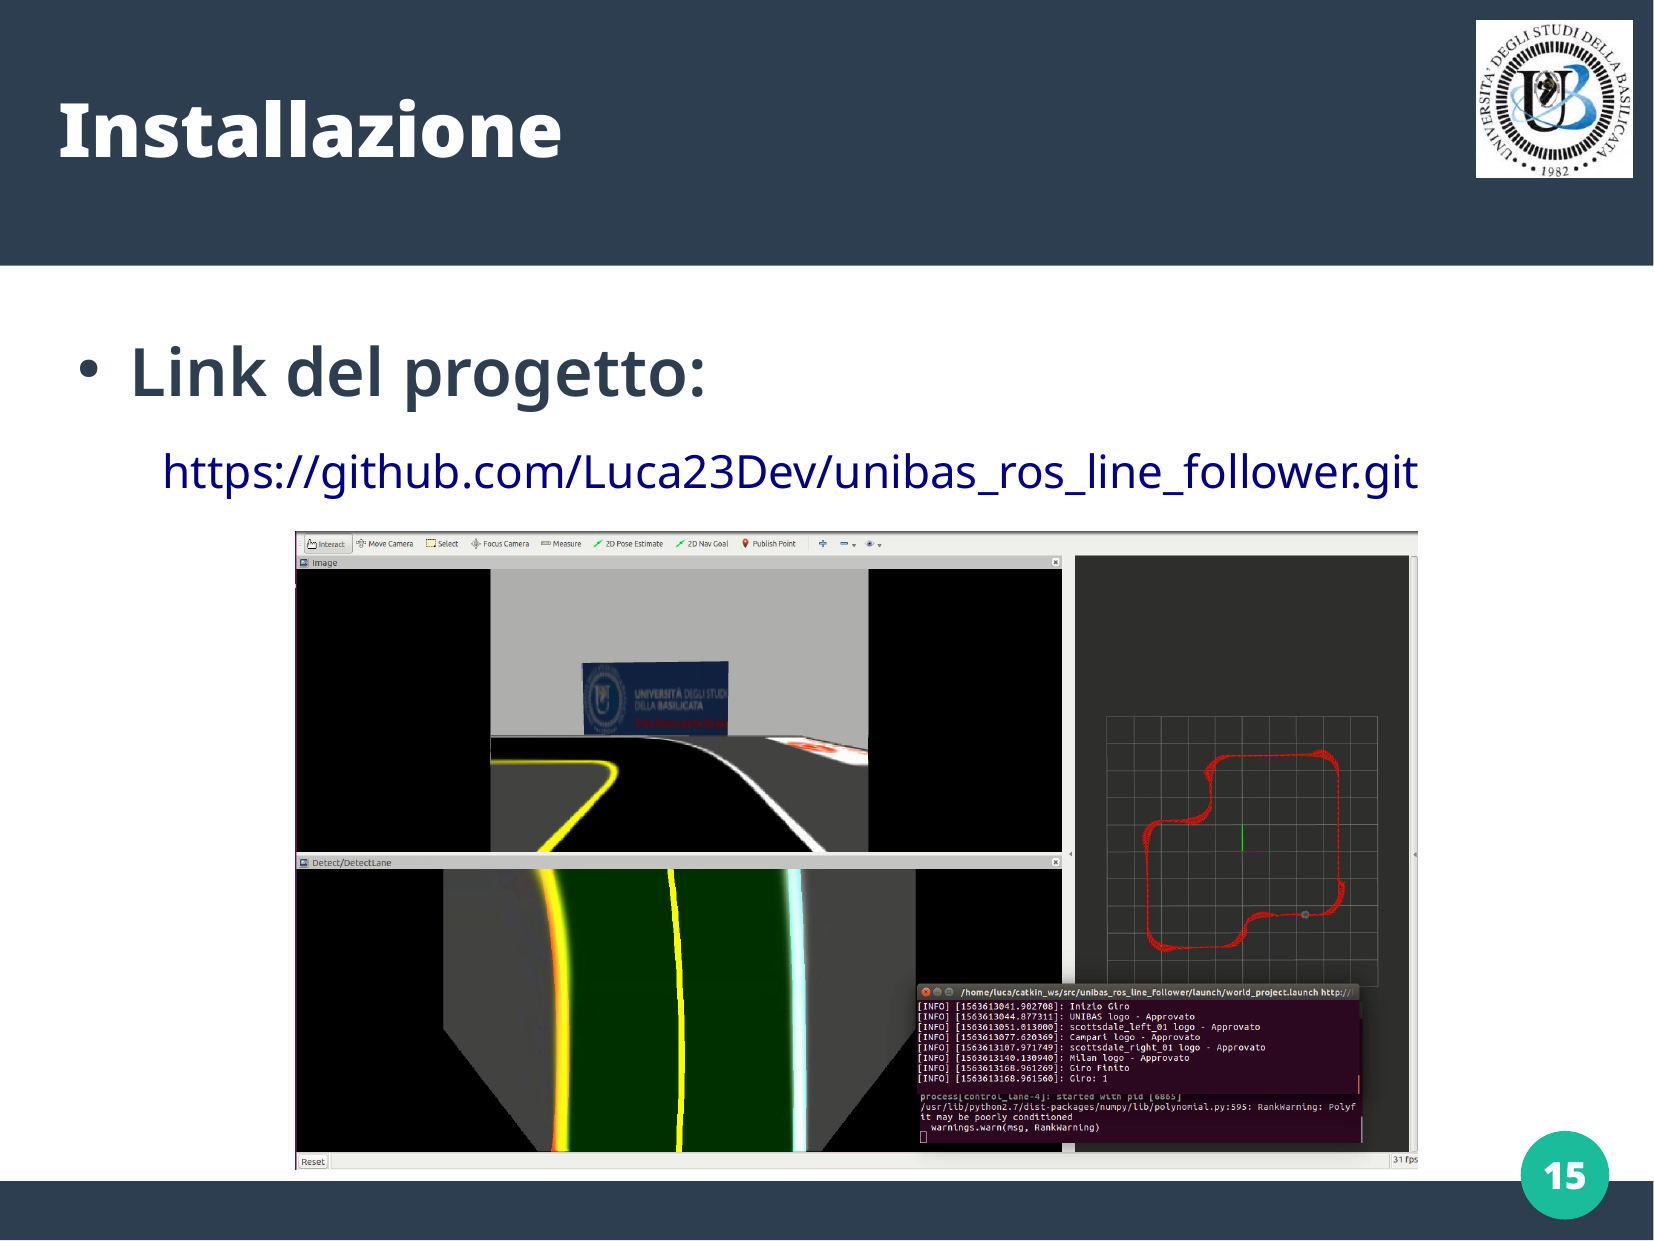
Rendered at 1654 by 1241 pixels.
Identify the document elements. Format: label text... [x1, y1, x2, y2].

title Installazione [59, 49, 1595, 207]
list Link del progetto: [59, 324, 1595, 1152]
text_box https://github.com/Luca23Dev/unibas_ros_line_follower.git [147, 431, 1625, 502]
picture [1476, 20, 1633, 178]
picture [295, 531, 1418, 1171]
